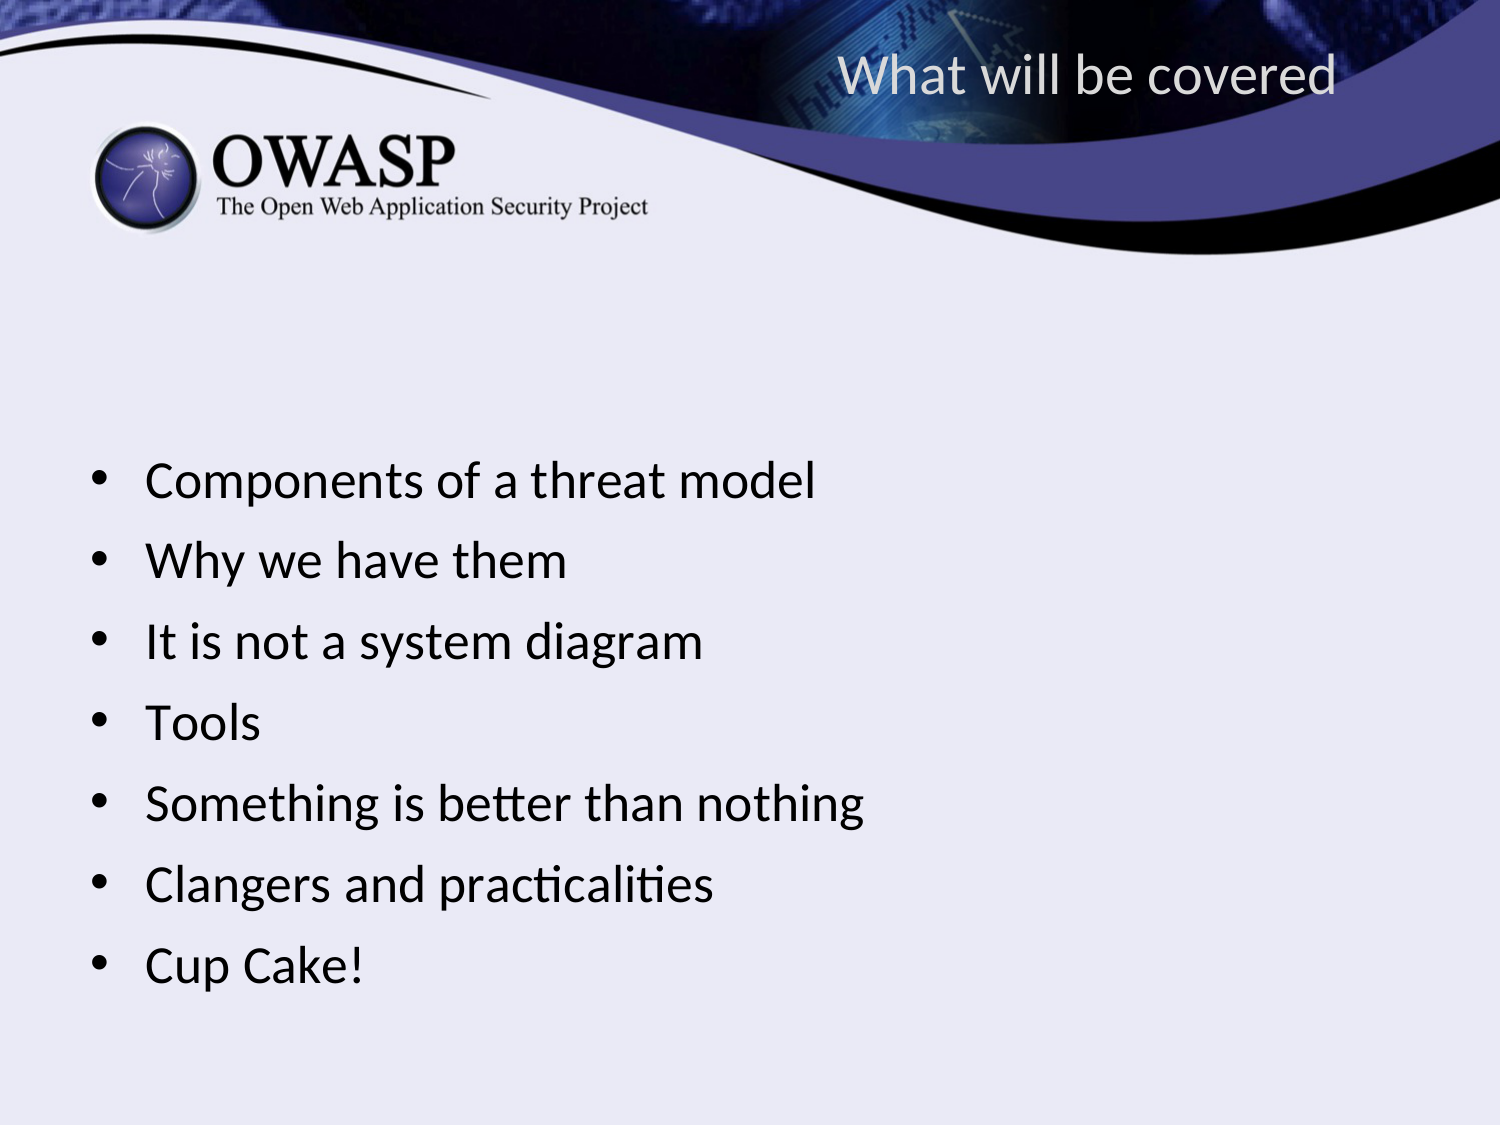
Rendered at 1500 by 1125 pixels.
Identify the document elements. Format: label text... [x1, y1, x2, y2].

picture [0, 0, 1500, 1125]
list Components of a threat model Why we have them It is not a system diagram Tools Something is better than nothing Clangers and practicalities Cup Cake! [75, 437, 1426, 1007]
title What will be covered [699, 12, 1476, 130]
